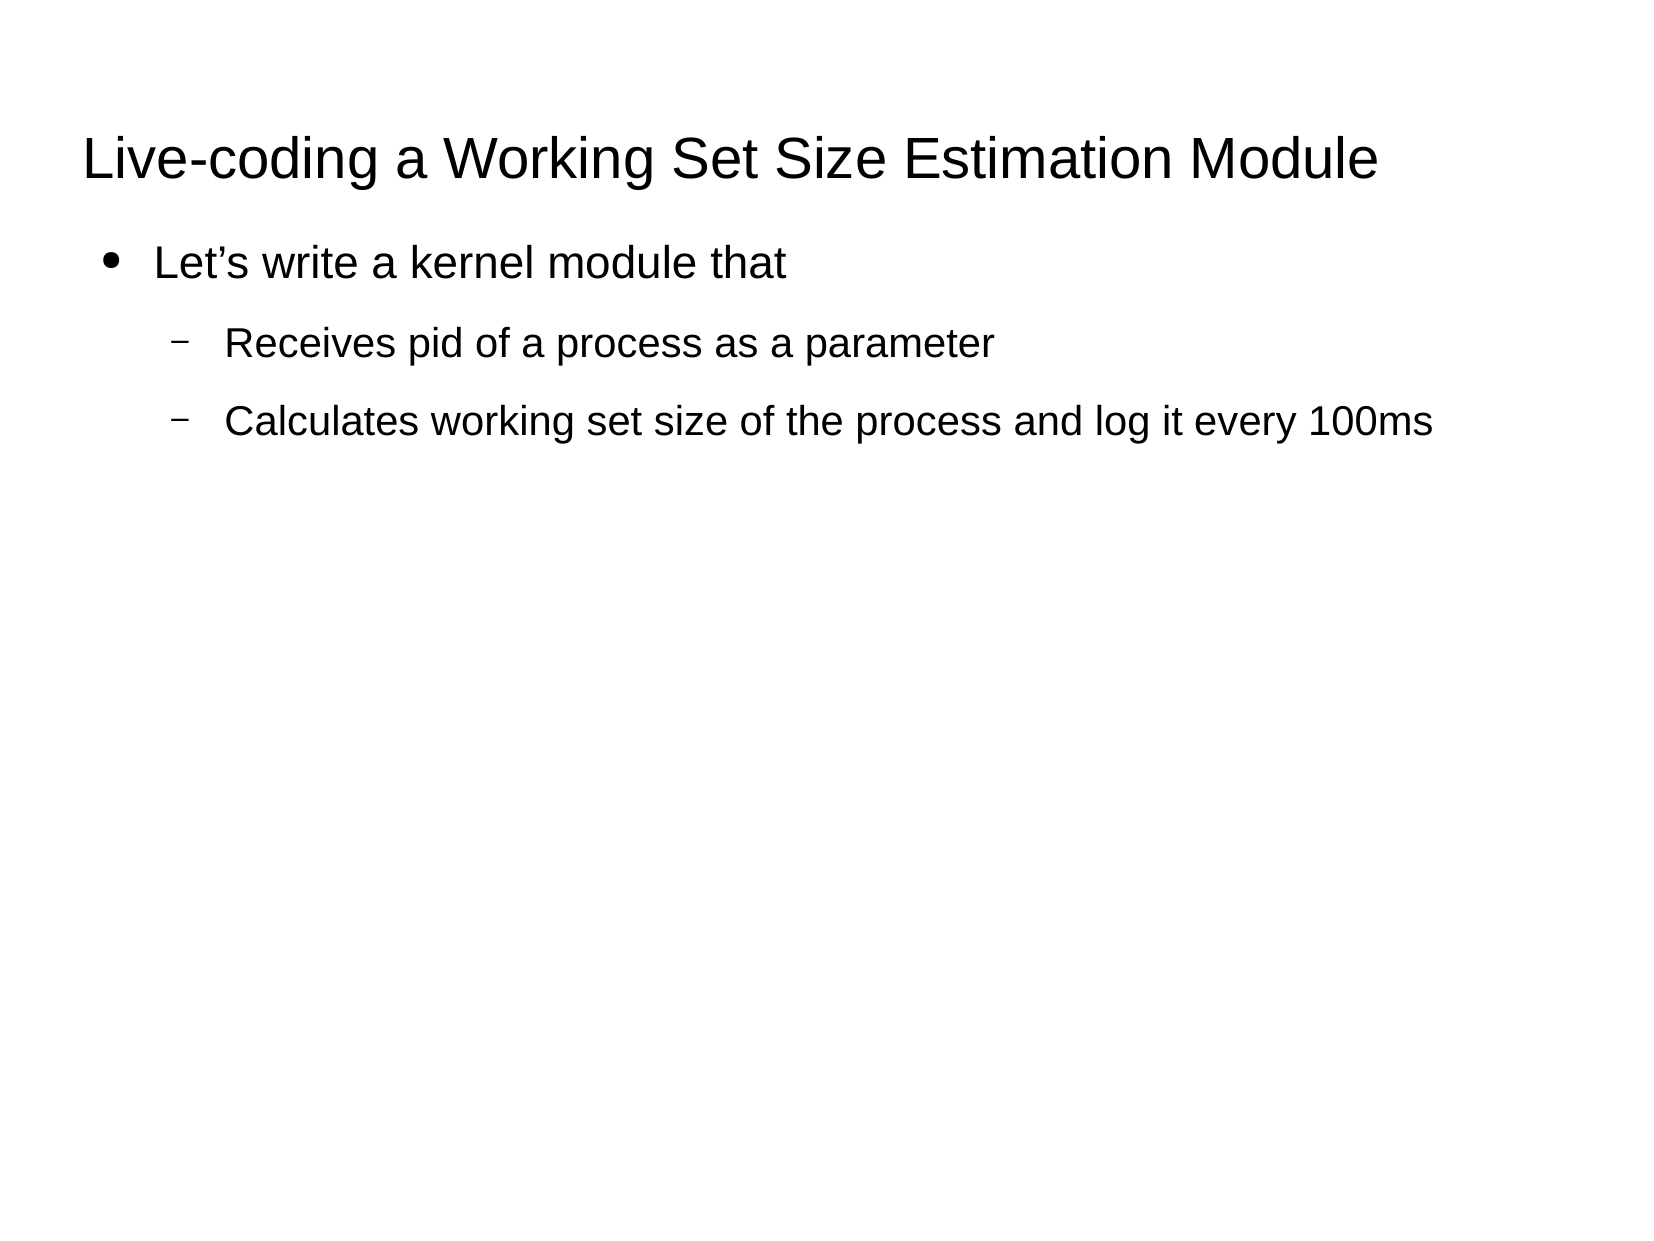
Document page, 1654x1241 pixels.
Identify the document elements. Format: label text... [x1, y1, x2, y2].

title Live-coding a Working Set Size Estimation Module [82, 108, 1571, 210]
list Let’s write a kernel module that Receives pid of a process as a parameter Calculates working set size of the process and log it every 100ms [82, 236, 1571, 1111]
